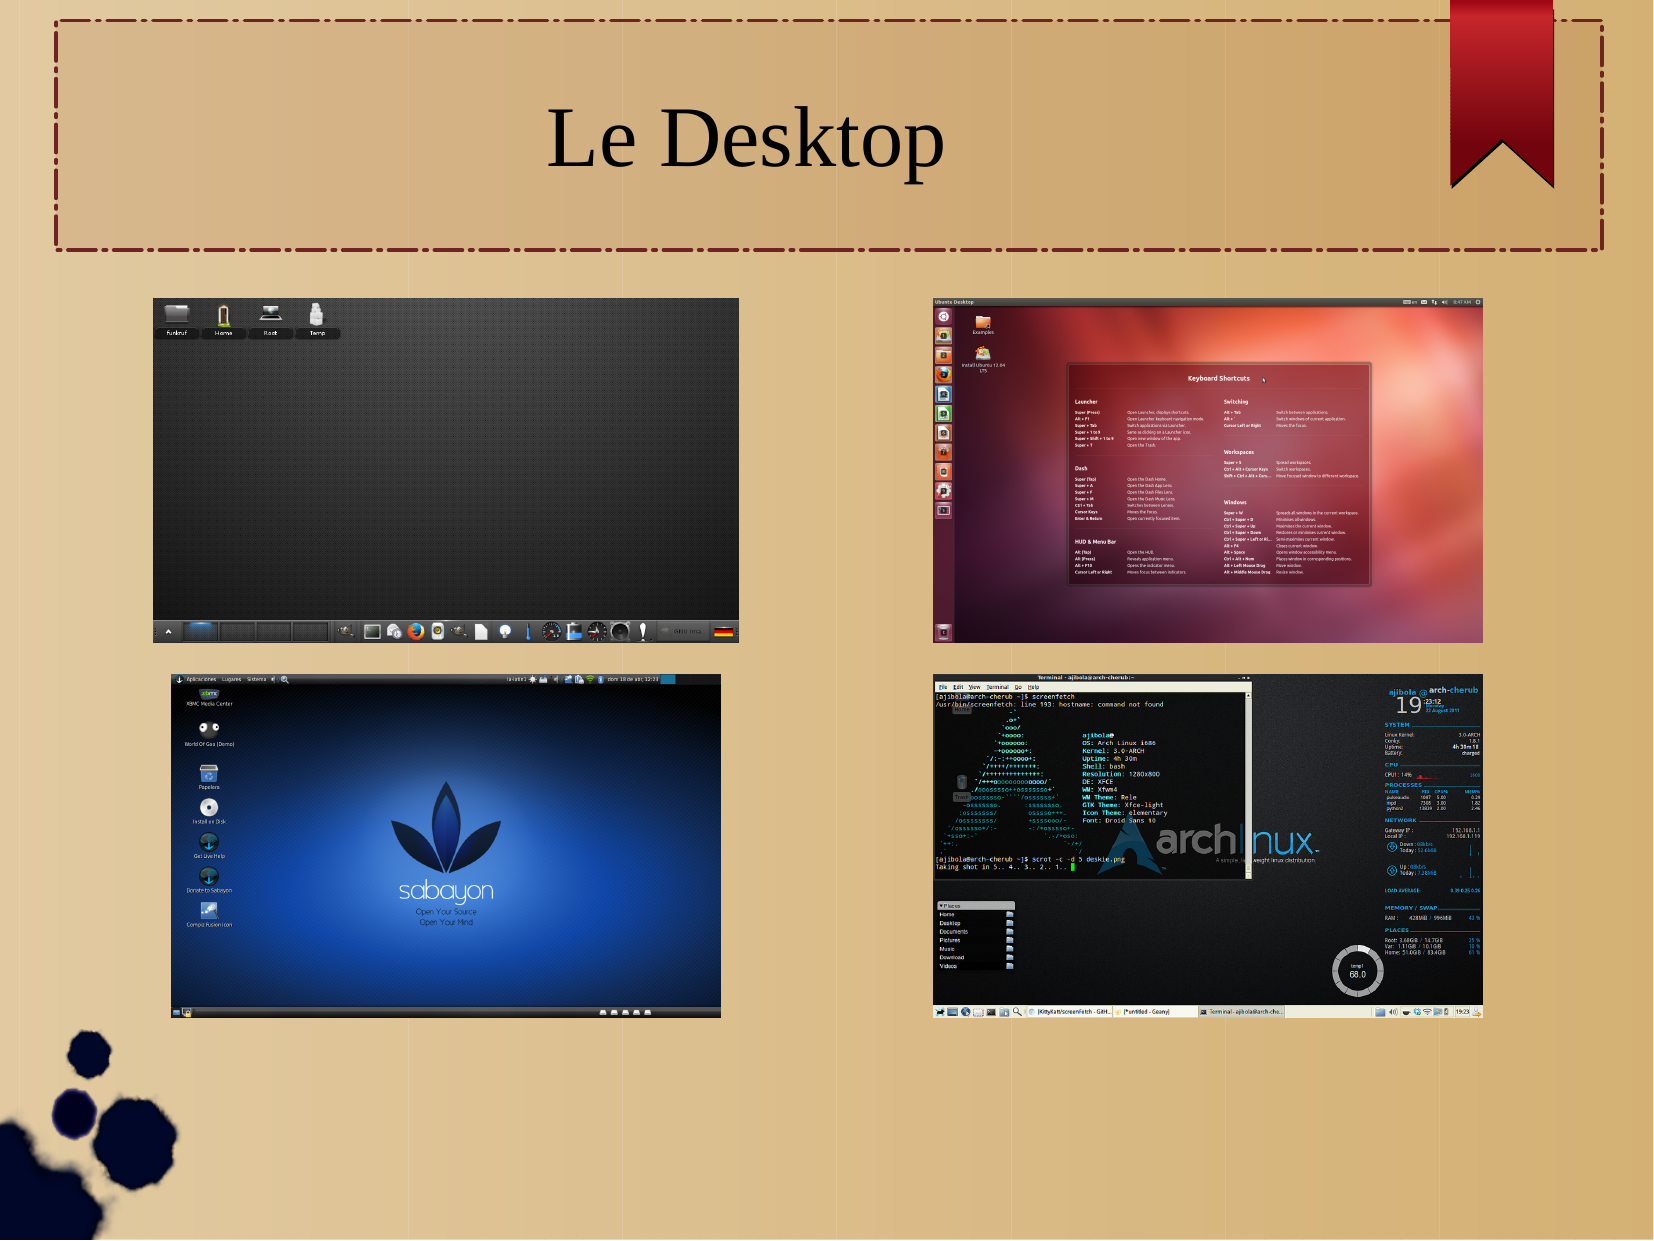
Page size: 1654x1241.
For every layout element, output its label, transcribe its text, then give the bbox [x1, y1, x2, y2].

text_box [82, 299, 1571, 1019]
picture [153, 298, 739, 643]
picture [933, 298, 1483, 643]
picture [933, 674, 1483, 1018]
title Le Desktop [82, 47, 1412, 229]
picture [171, 674, 721, 1018]
